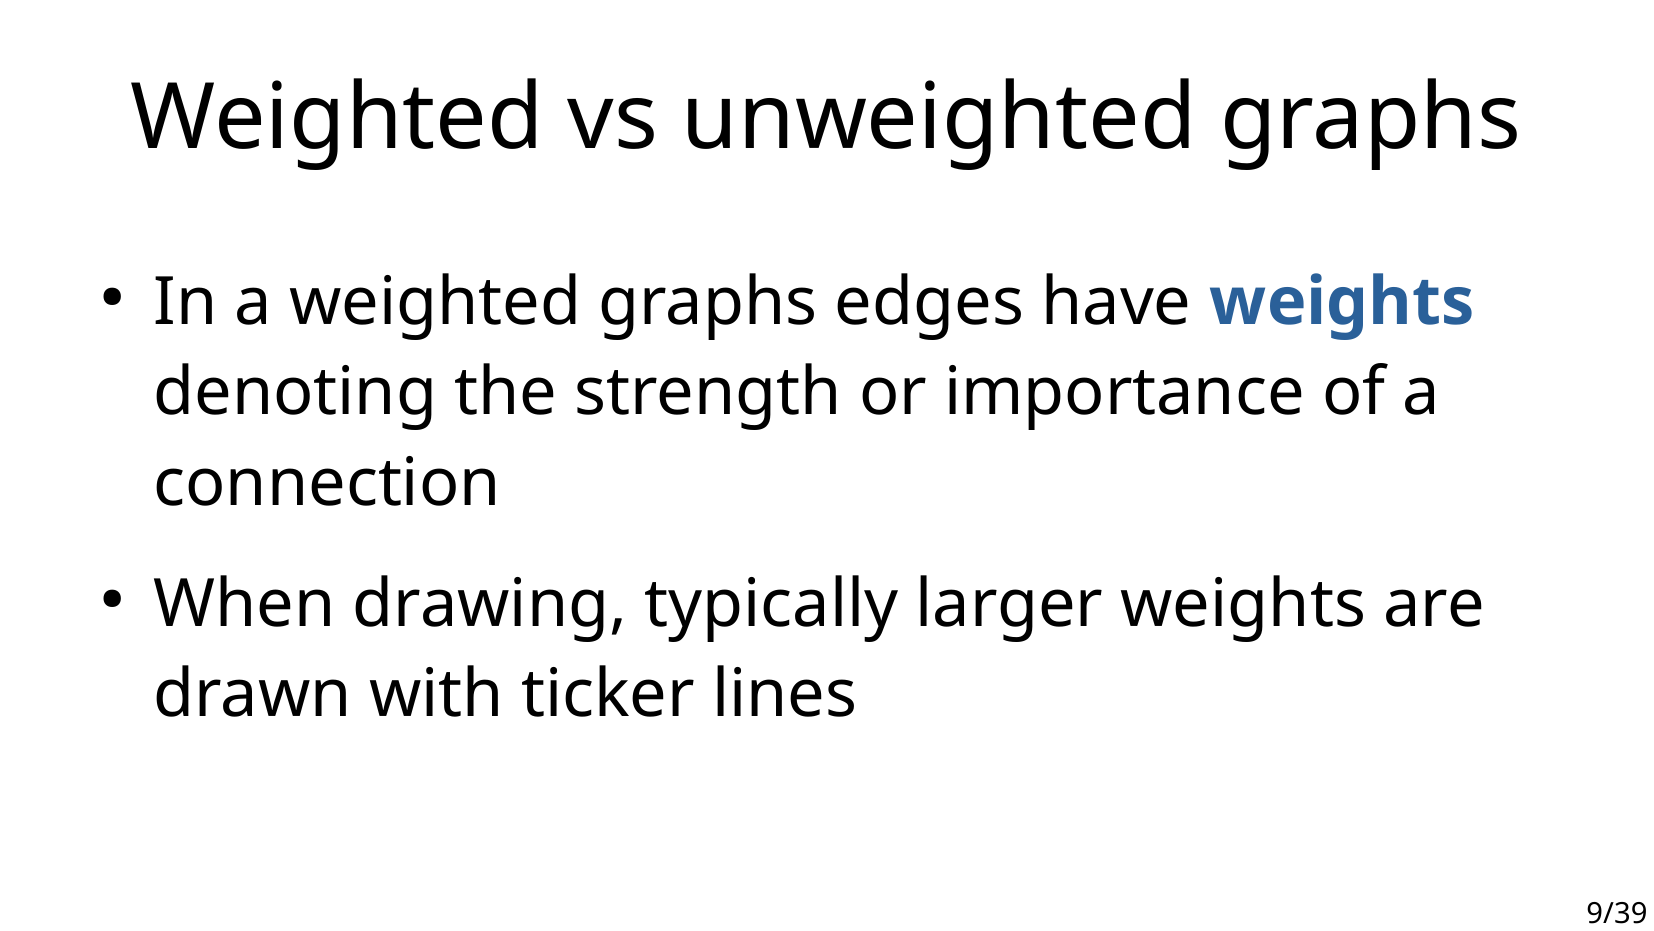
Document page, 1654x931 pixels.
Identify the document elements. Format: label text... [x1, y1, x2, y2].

title Weighted vs unweighted graphs [82, 1, 1571, 226]
list In a weighted graphs edges have weights denoting the strength or importance of a connection When drawing, typically larger weights are drawn with ticker lines [82, 253, 1571, 793]
